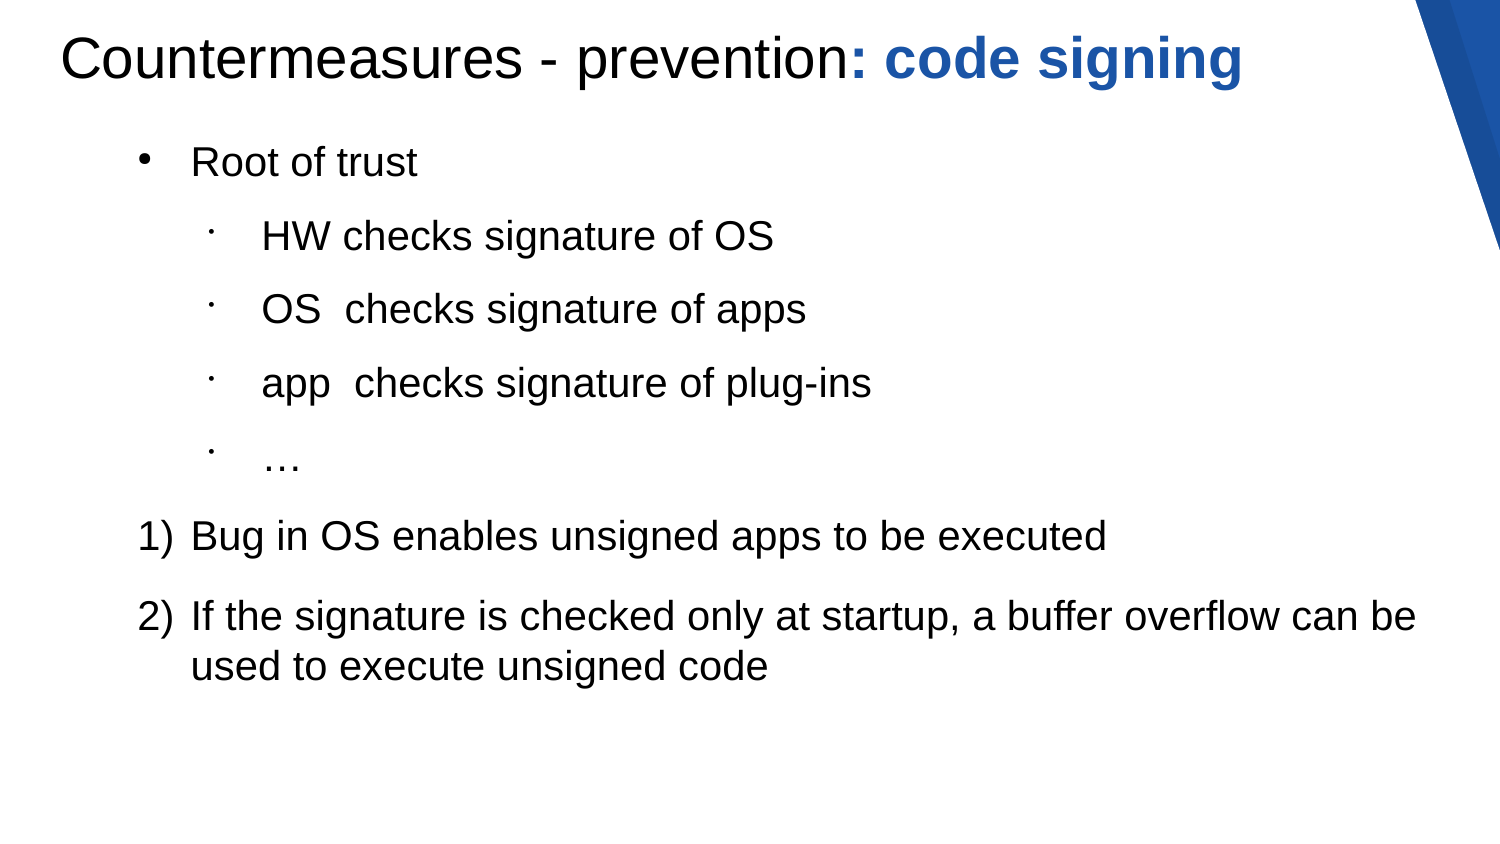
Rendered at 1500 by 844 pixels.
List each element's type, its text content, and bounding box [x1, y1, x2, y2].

title Countermeasures - prevention: code signing [45, 37, 1385, 106]
list Root of trust HW checks signature of OS OS checks signature of apps app checks signature of plug-ins … Bug in OS enables unsigned apps to be executed If the signature is checked only at startup, a buffer overflow can be used to execute unsigned code [104, 120, 1471, 695]
